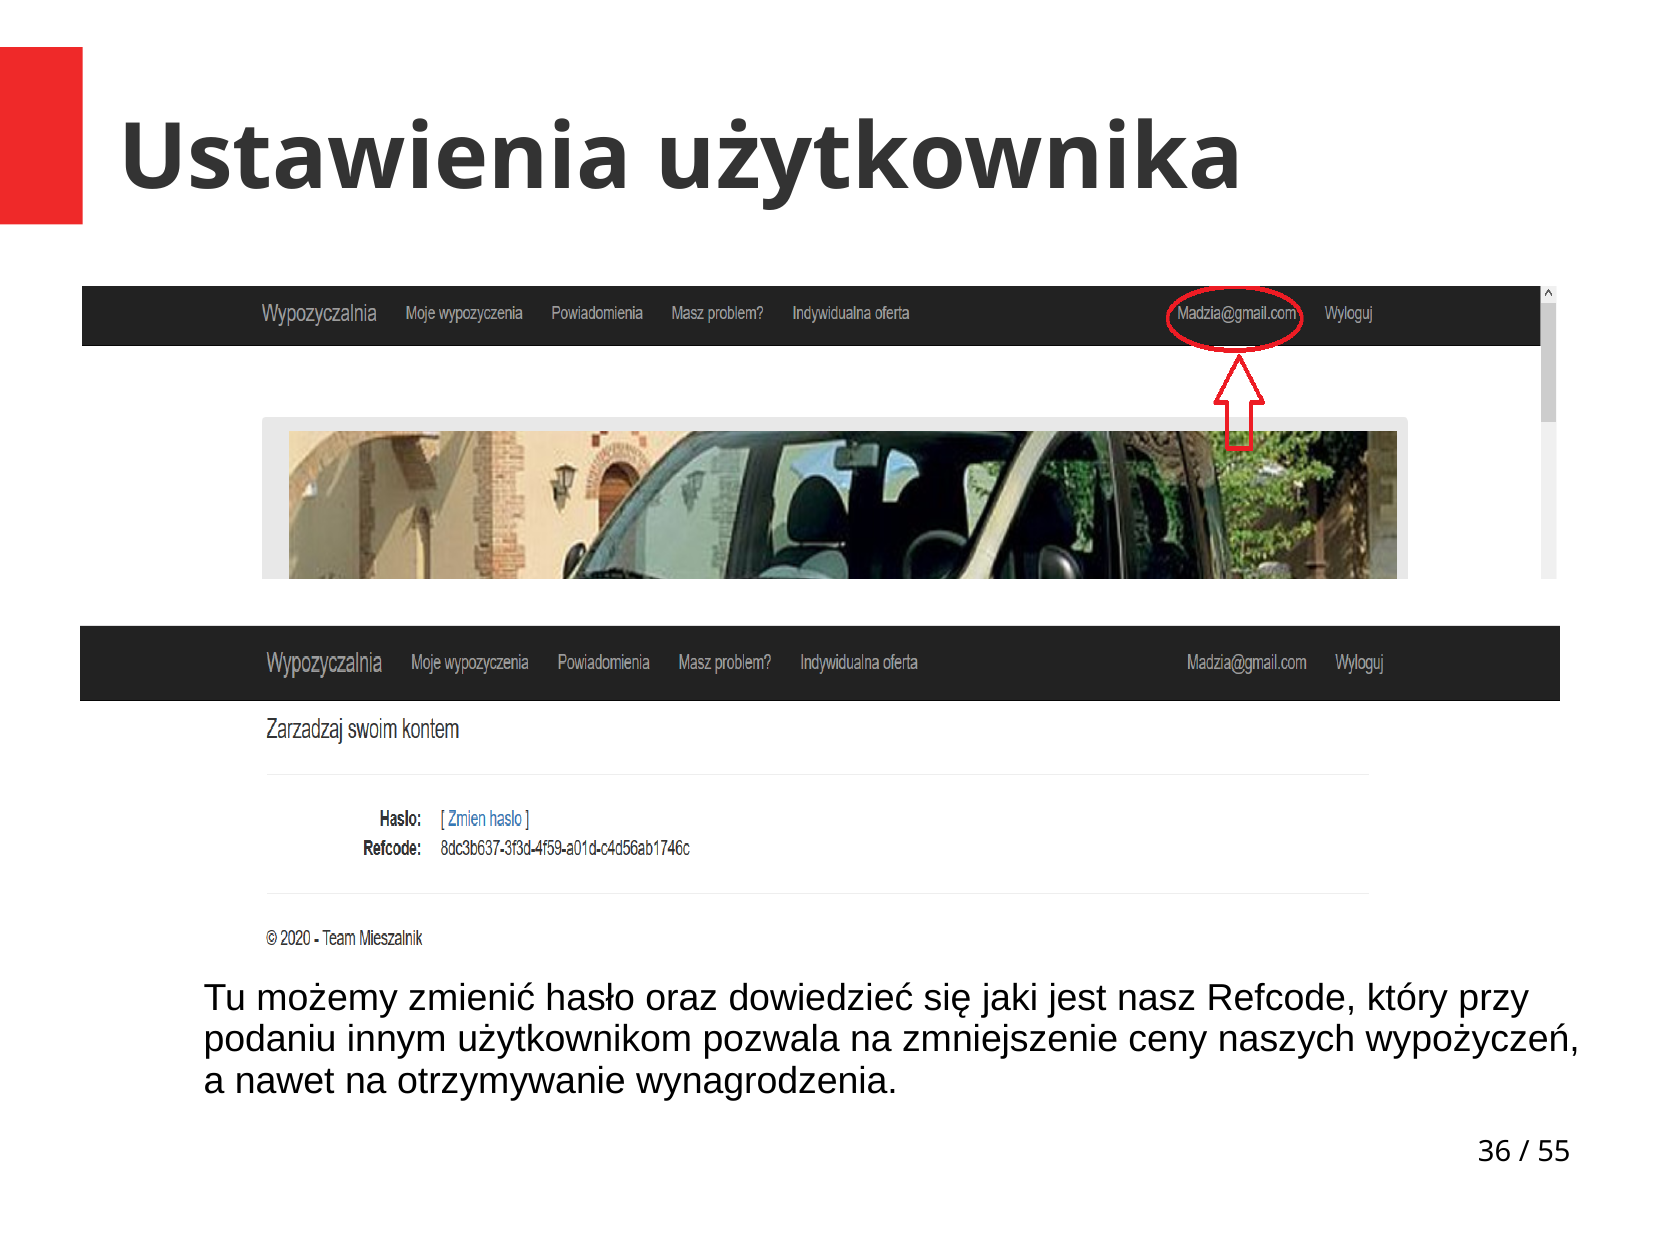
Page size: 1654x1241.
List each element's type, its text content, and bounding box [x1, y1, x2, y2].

text_box Tu możemy zmienić hasło oraz dowiedzieć się jaki jest nasz Refcode, który przy podaniu innym użytkownikom pozwala na zmniejszenie ceny naszych wypożyczeń, a nawet na otrzymywanie wynagrodzenia. [188, 968, 1619, 1108]
picture [80, 625, 1560, 993]
title Ustawienia użytkownika [118, 49, 1571, 257]
picture [82, 286, 1557, 579]
